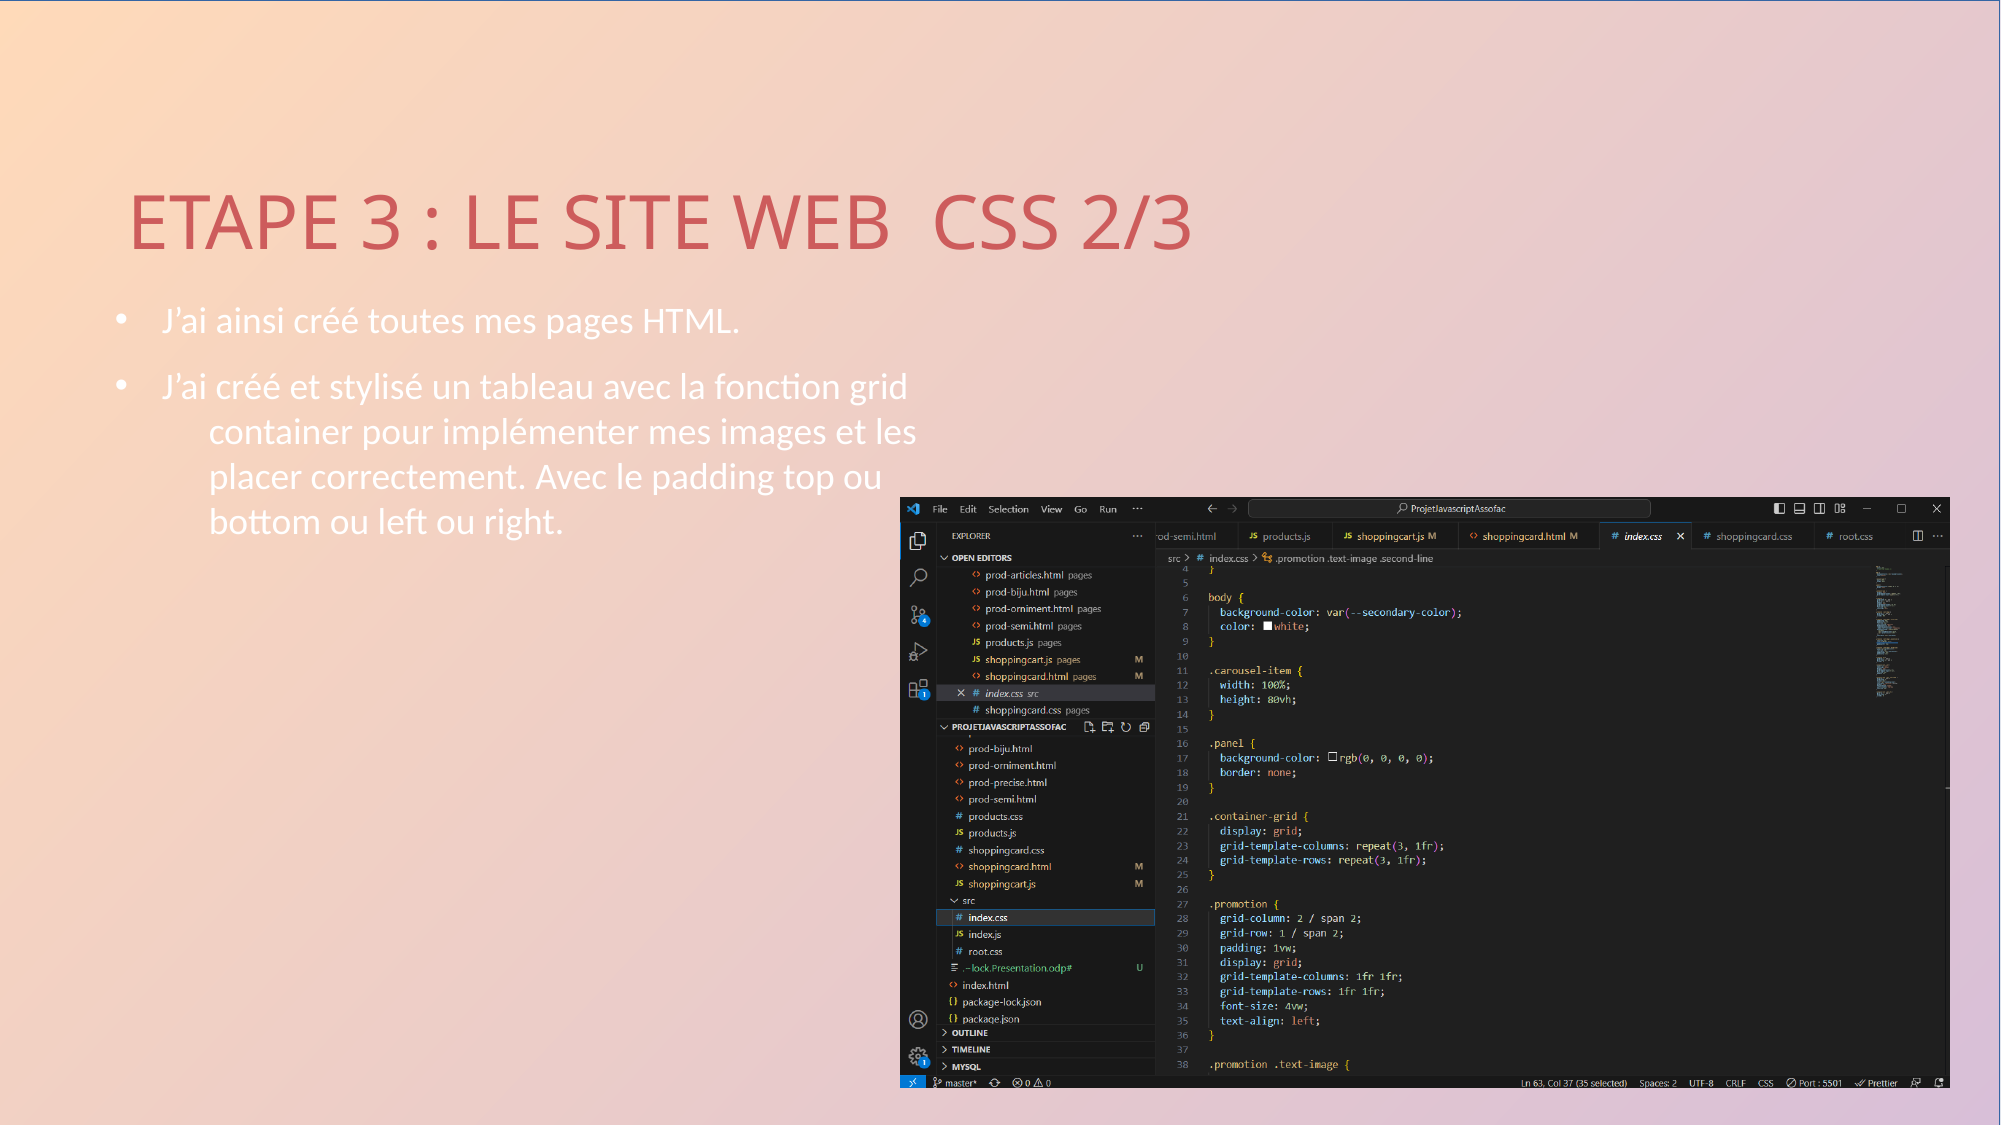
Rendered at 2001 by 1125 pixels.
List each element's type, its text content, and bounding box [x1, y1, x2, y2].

list J’ai ainsi créé toutes mes pages HTML. J’ai créé et stylisé un tableau avec la fonction grid container pour implémenter mes images et les placer correctement. Avec le padding top ou bottom ou left ou right. [99, 263, 979, 575]
text_box [0, 0, 2000, 1125]
picture [900, 497, 1950, 1088]
title ETAPE 3 : le site web CSS 2/3 [112, 99, 1775, 339]
